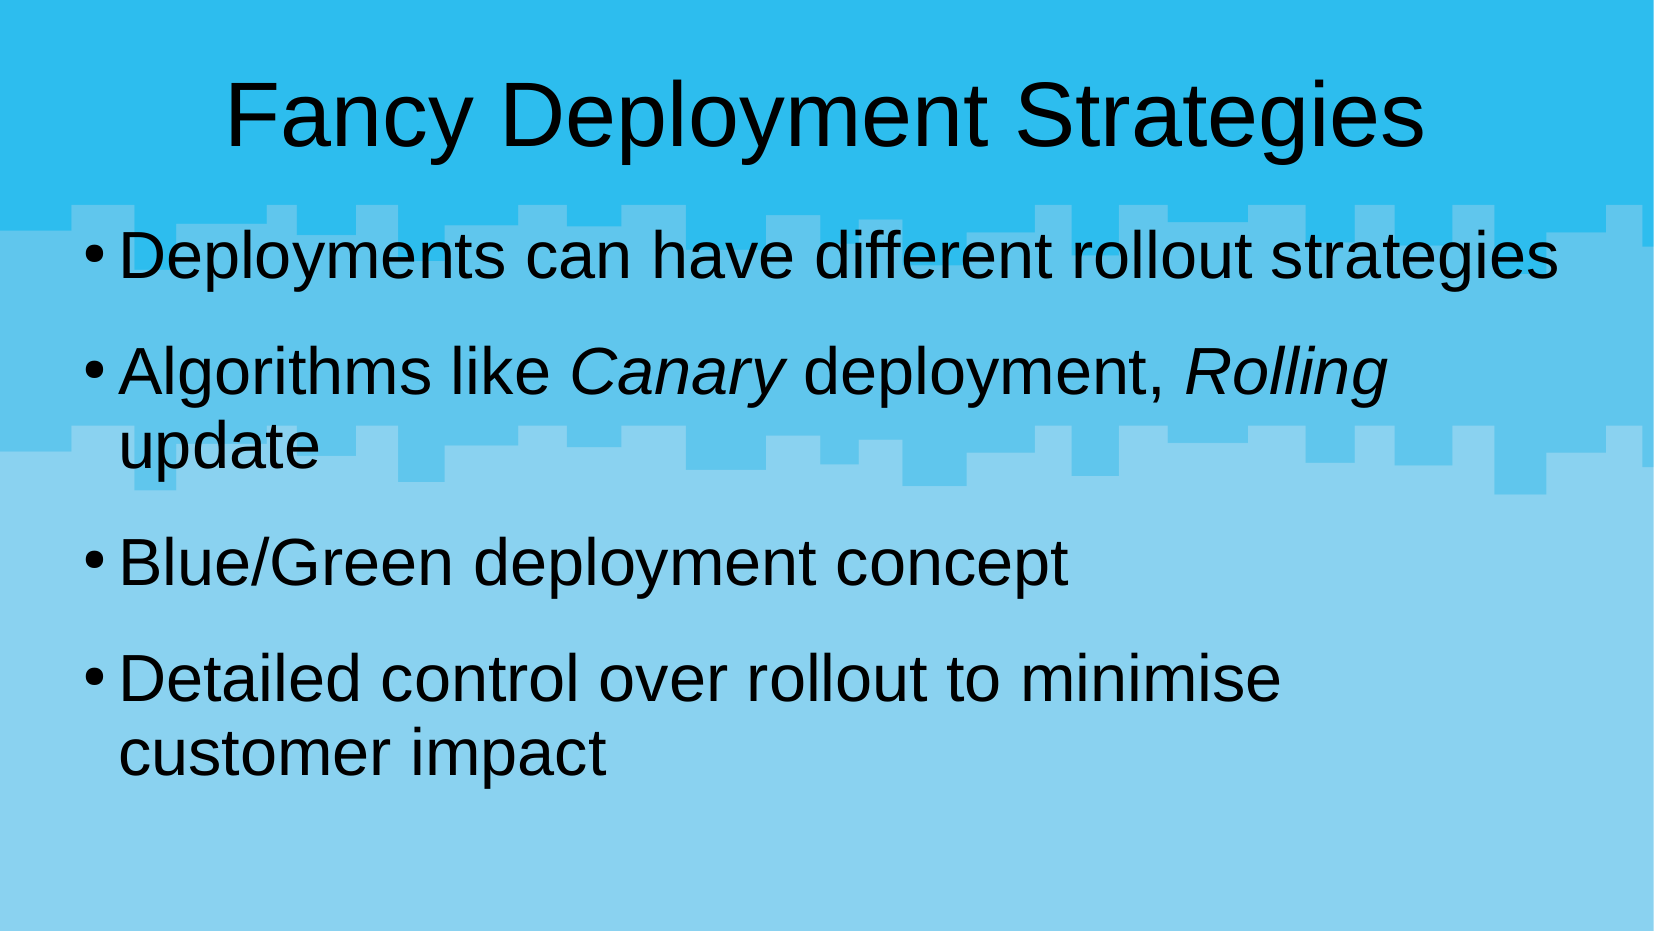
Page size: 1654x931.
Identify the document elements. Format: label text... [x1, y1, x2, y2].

title Fancy Deployment Strategies [82, 37, 1571, 193]
picture [0, 0, 1654, 931]
subtitle Deployments can have different rollout strategies Algorithms like Canary deployment, Rolling update Blue/Green deployment concept Detailed control over rollout to minimise customer impact [82, 217, 1571, 857]
